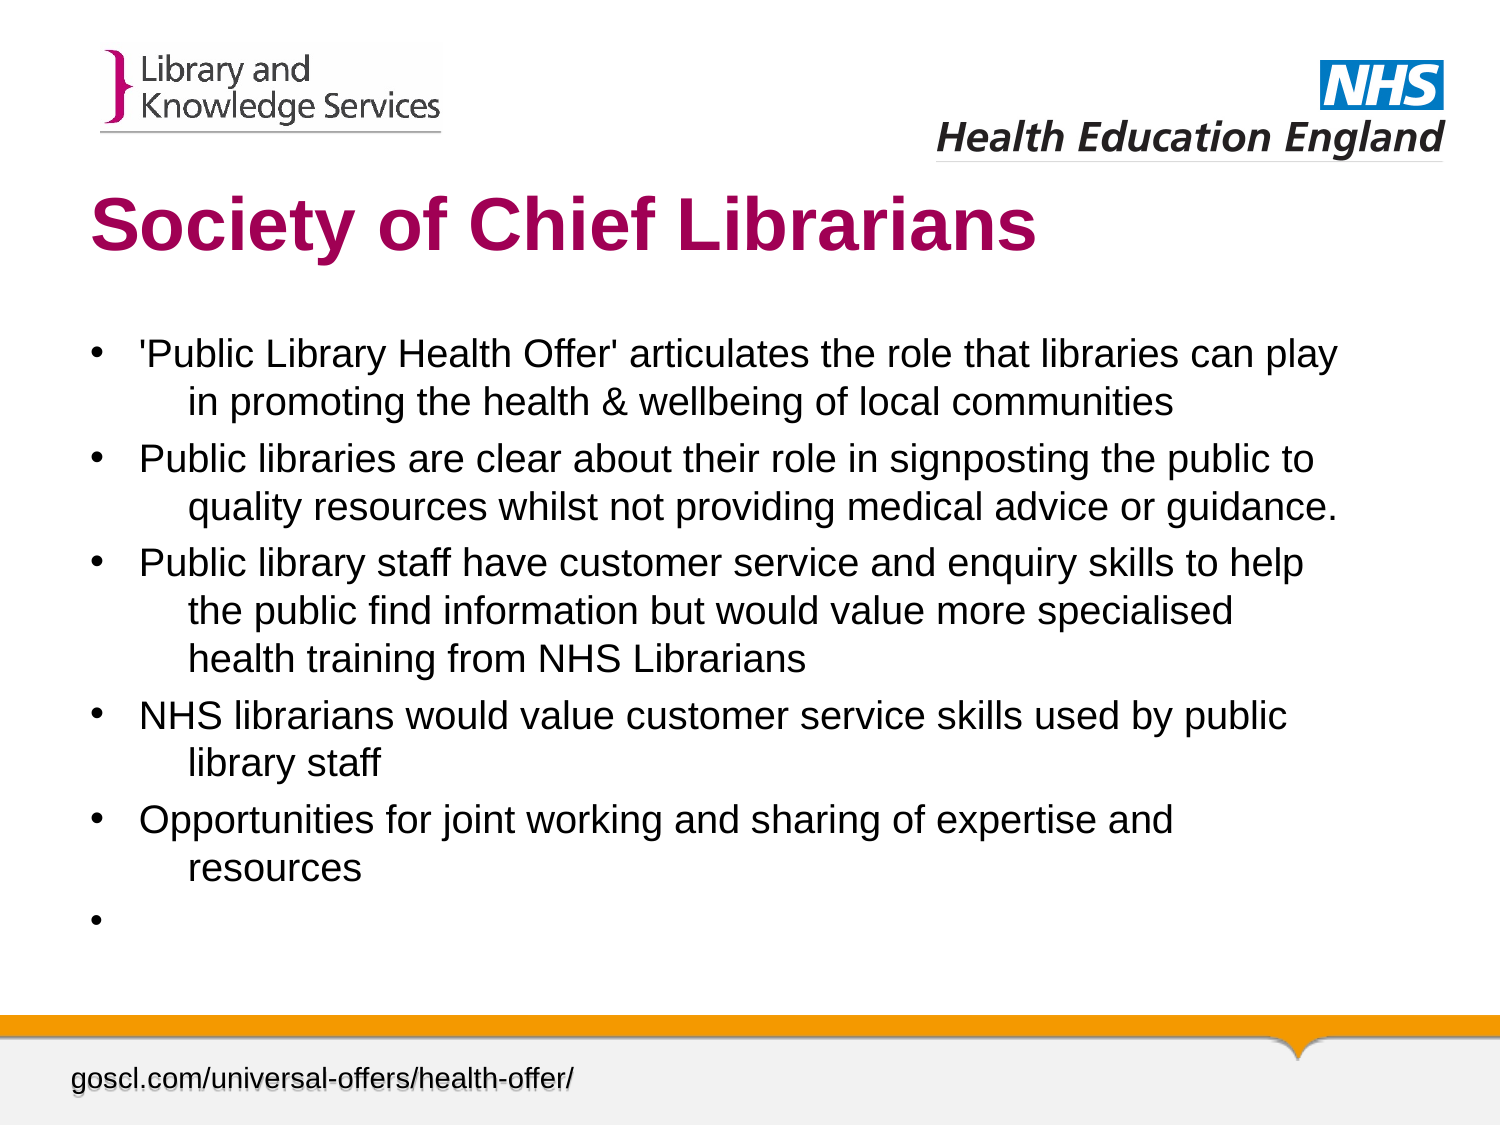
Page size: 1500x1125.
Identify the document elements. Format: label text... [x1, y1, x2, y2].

text_box goscl.com/universal-offers/health-offer/ [55, 1052, 932, 1113]
list 'Public Library Health Offer' articulates the role that libraries can play in promoting the health & wellbeing of local communities Public libraries are clear about their role in signposting the public to quality resources whilst not providing medical advice or guidance. Public library staff have customer service and enquiry skills to help the public find information but would value more specialised health training from NHS Librarians NHS librarians would value customer service skills used by public library staff Opportunities for joint working and sharing of expertise and resources [55, 281, 1444, 1002]
picture [100, 42, 443, 131]
title Society of Chief Librarians [75, 168, 1351, 280]
